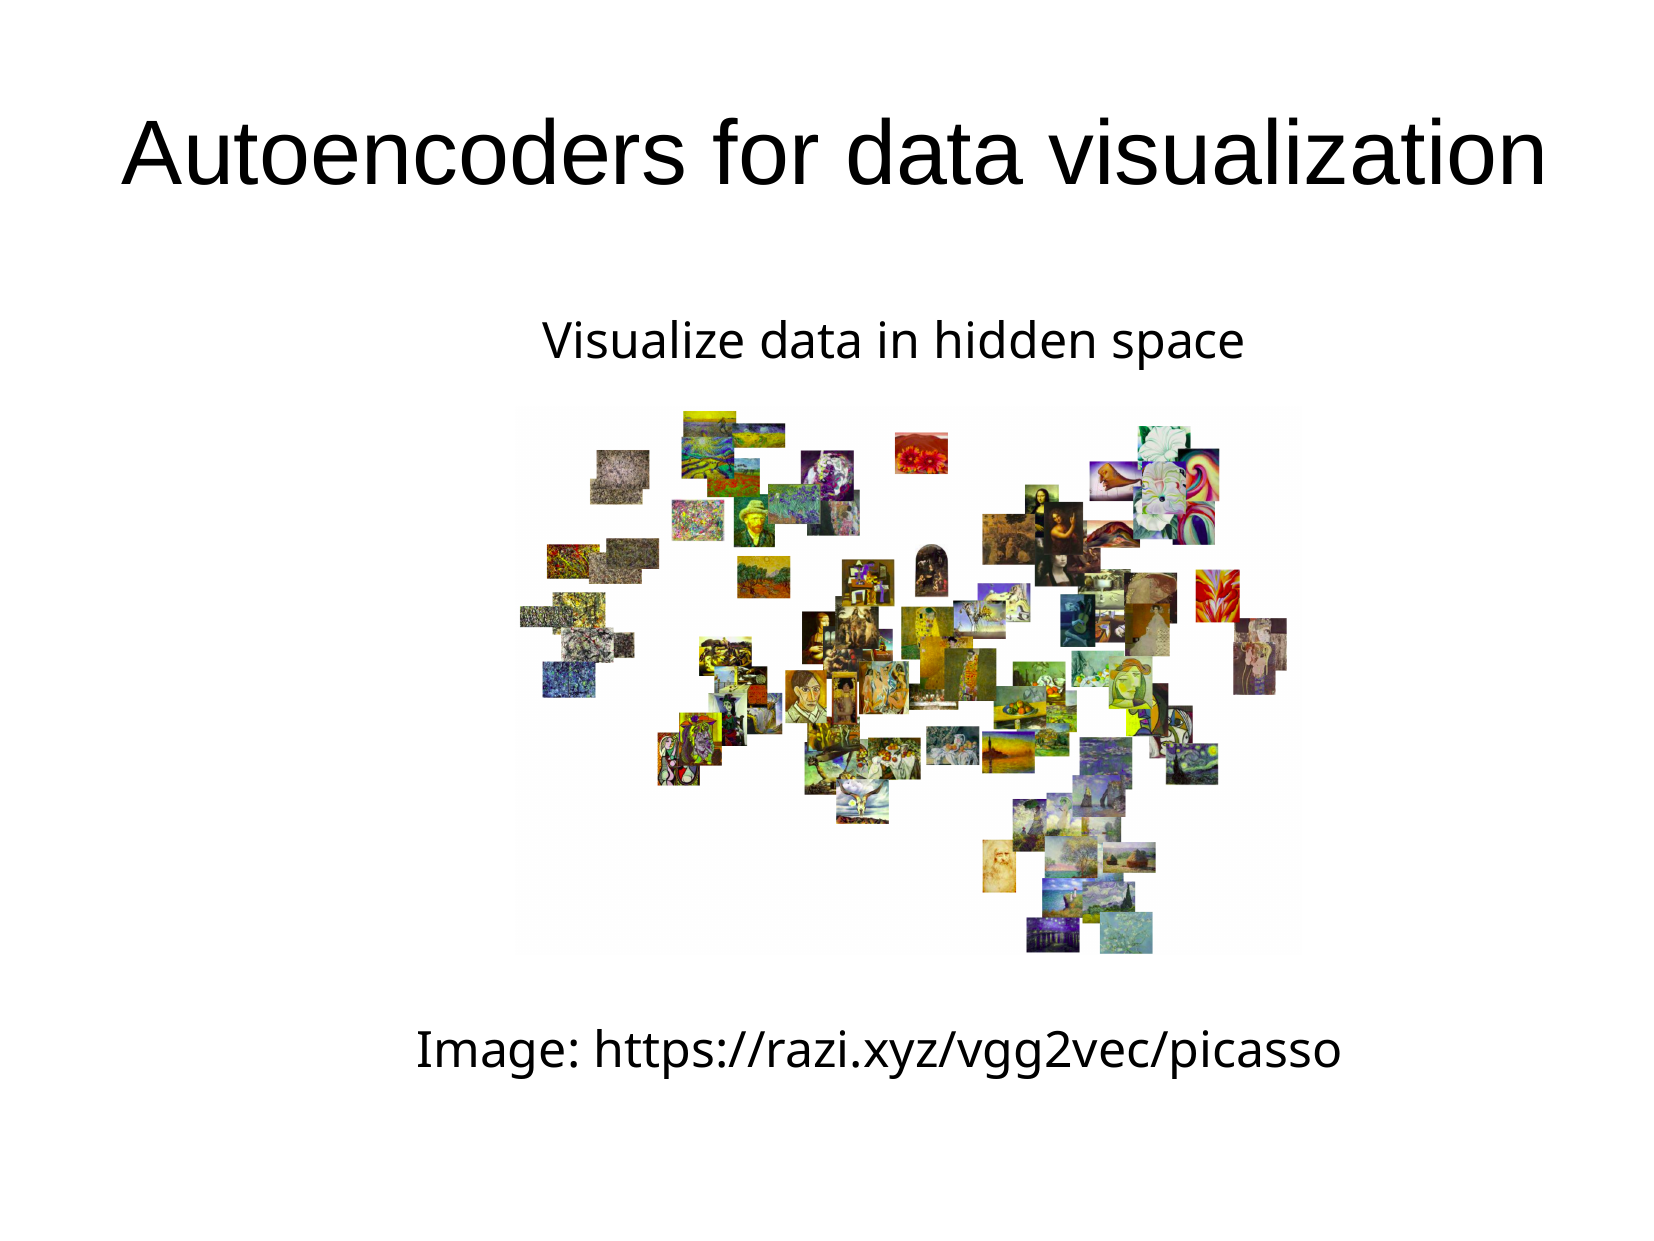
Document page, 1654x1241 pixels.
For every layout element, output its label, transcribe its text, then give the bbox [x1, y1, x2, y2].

text_box Visualize data in hidden space [330, 301, 1459, 375]
picture [515, 406, 1302, 955]
title Autoencoders for data visualization [82, 49, 1591, 257]
text_box Image: https://razi.xyz/vgg2vec/picasso [291, 1009, 1481, 1083]
